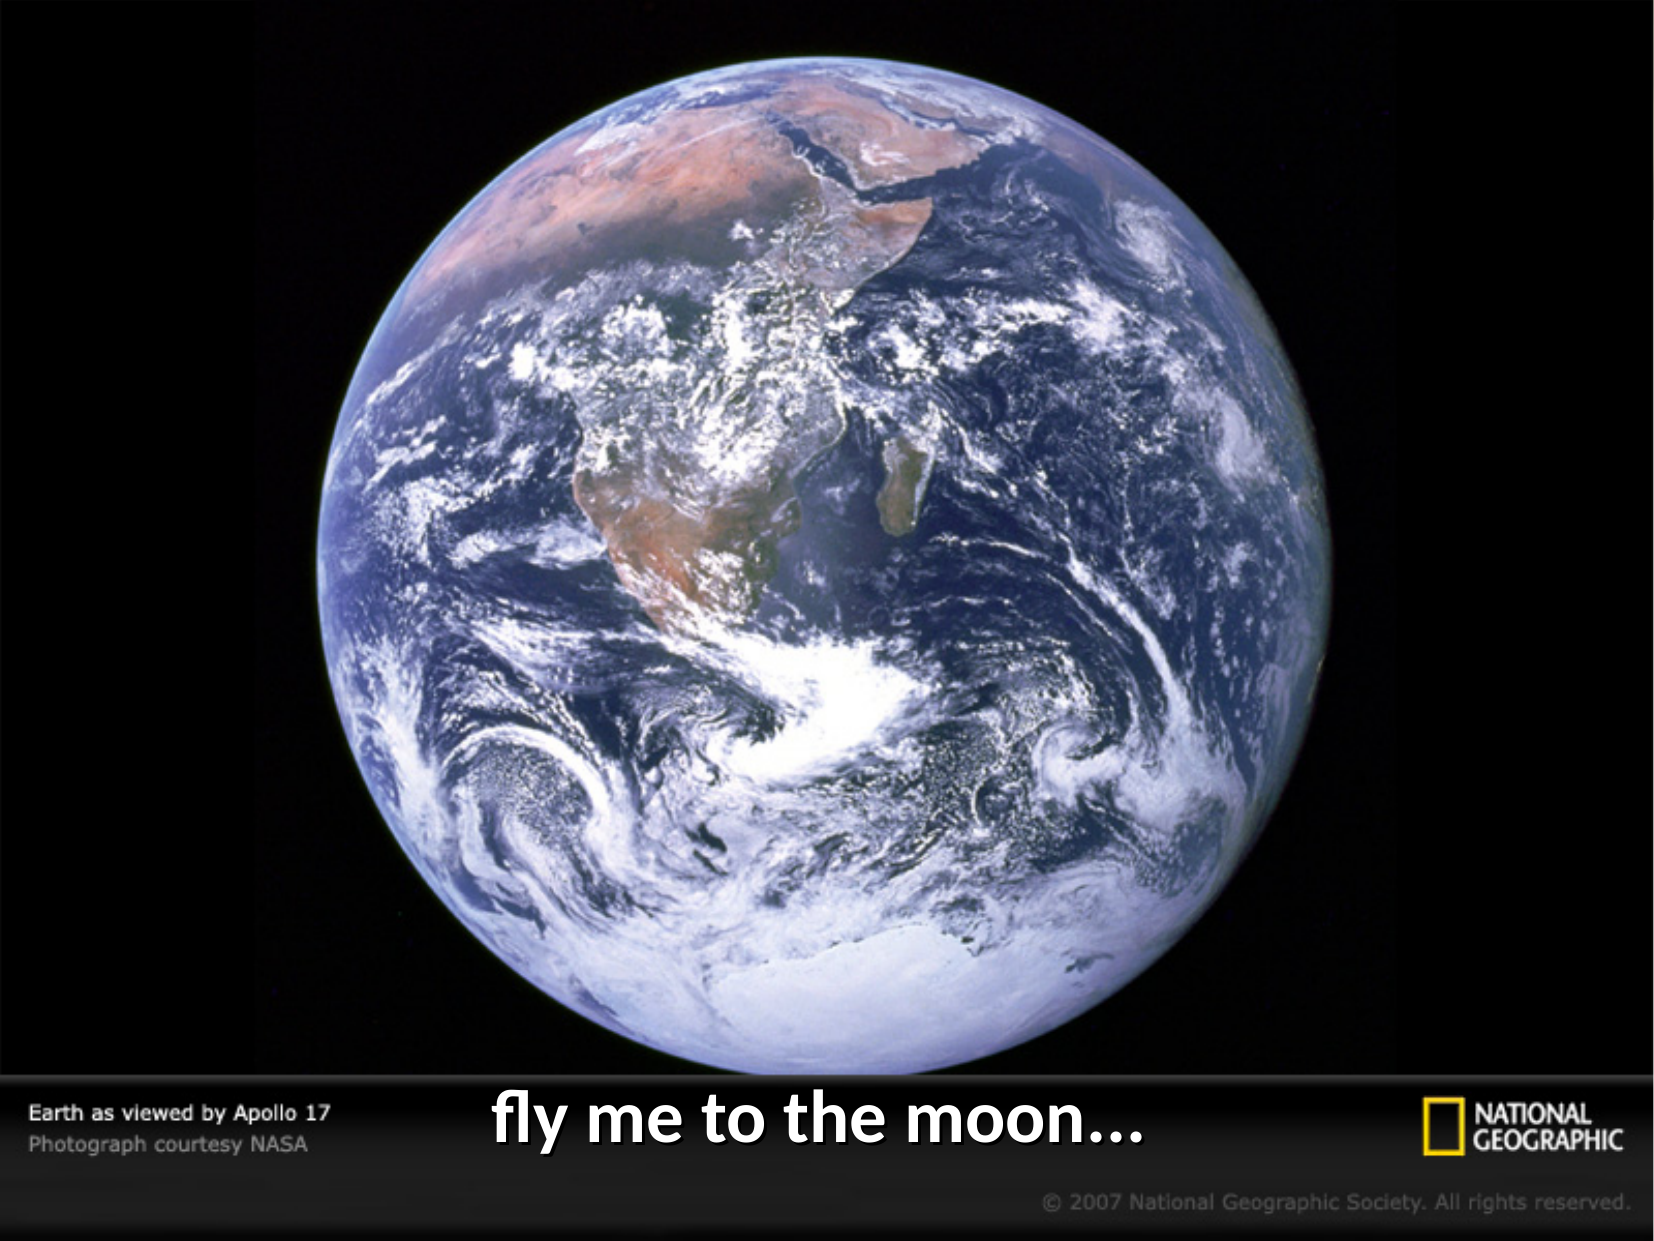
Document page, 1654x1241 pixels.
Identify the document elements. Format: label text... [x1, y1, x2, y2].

picture [0, 0, 1654, 1241]
title fly me to the moon... [75, 1020, 1564, 1228]
